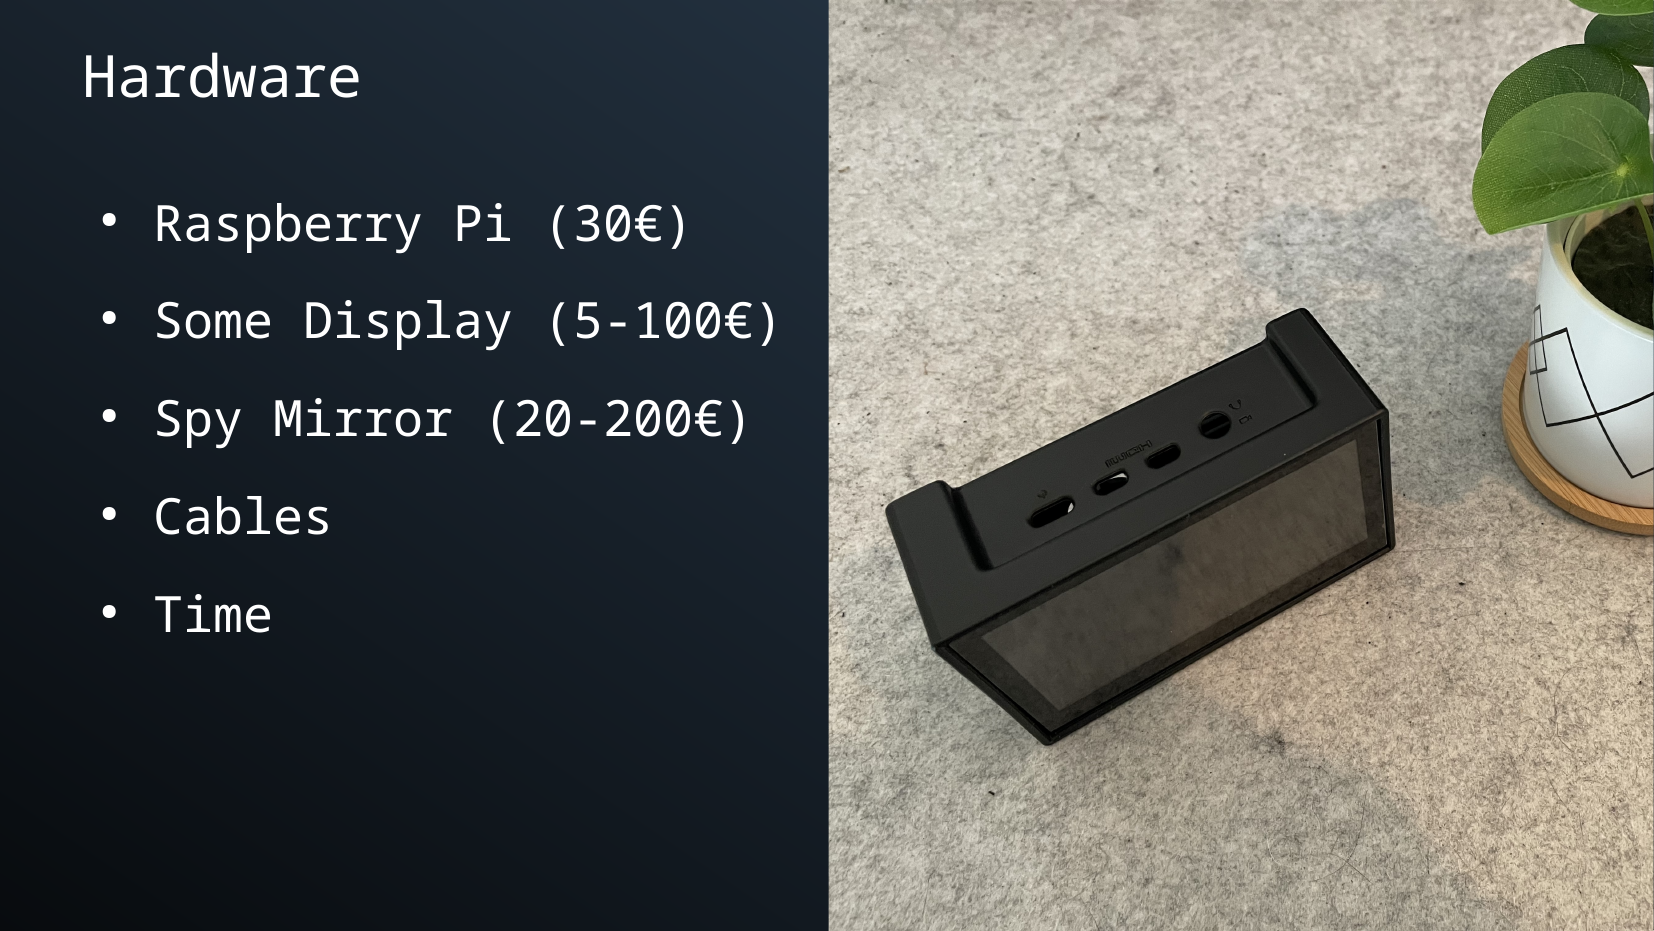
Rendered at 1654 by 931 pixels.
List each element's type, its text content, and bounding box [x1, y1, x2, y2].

list Raspberry Pi (30€) Some Display (5-100€) Spy Mirror (20-200€) Cables Time [82, 187, 788, 826]
picture [828, 0, 1654, 931]
title Hardware [82, 37, 1388, 113]
